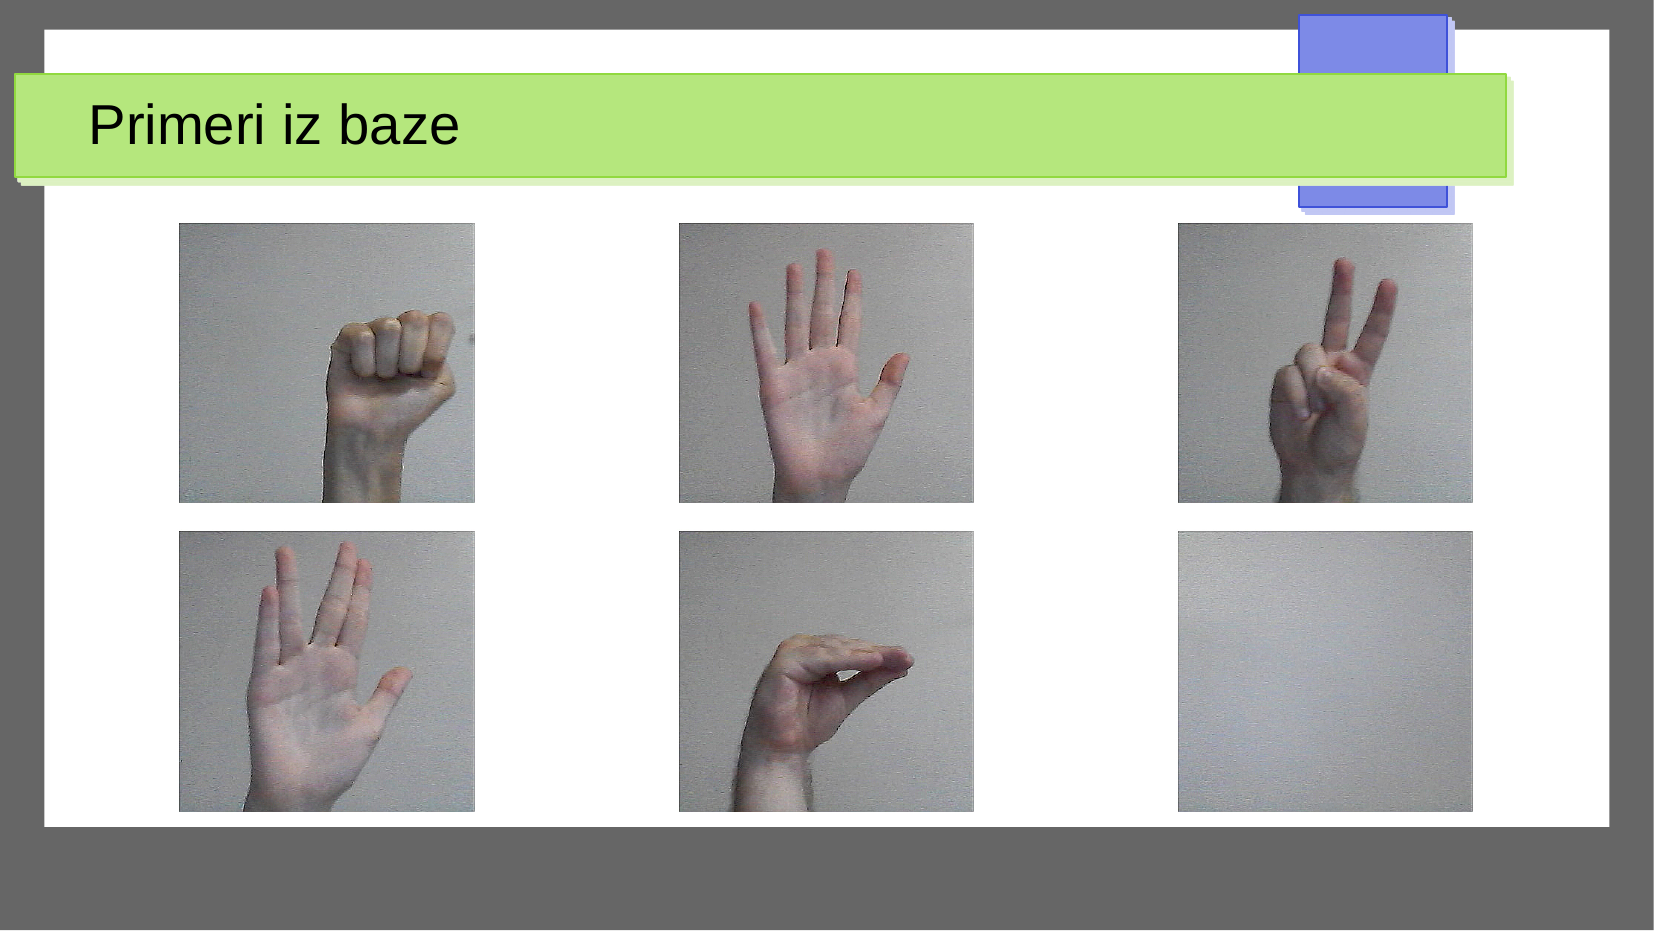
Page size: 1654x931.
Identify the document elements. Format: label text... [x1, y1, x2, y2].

picture [677, 221, 974, 504]
picture [177, 529, 475, 812]
picture [1176, 529, 1473, 812]
picture [1176, 221, 1473, 504]
picture [677, 529, 974, 812]
picture [177, 221, 475, 504]
title Primeri iz baze [88, 73, 1506, 178]
